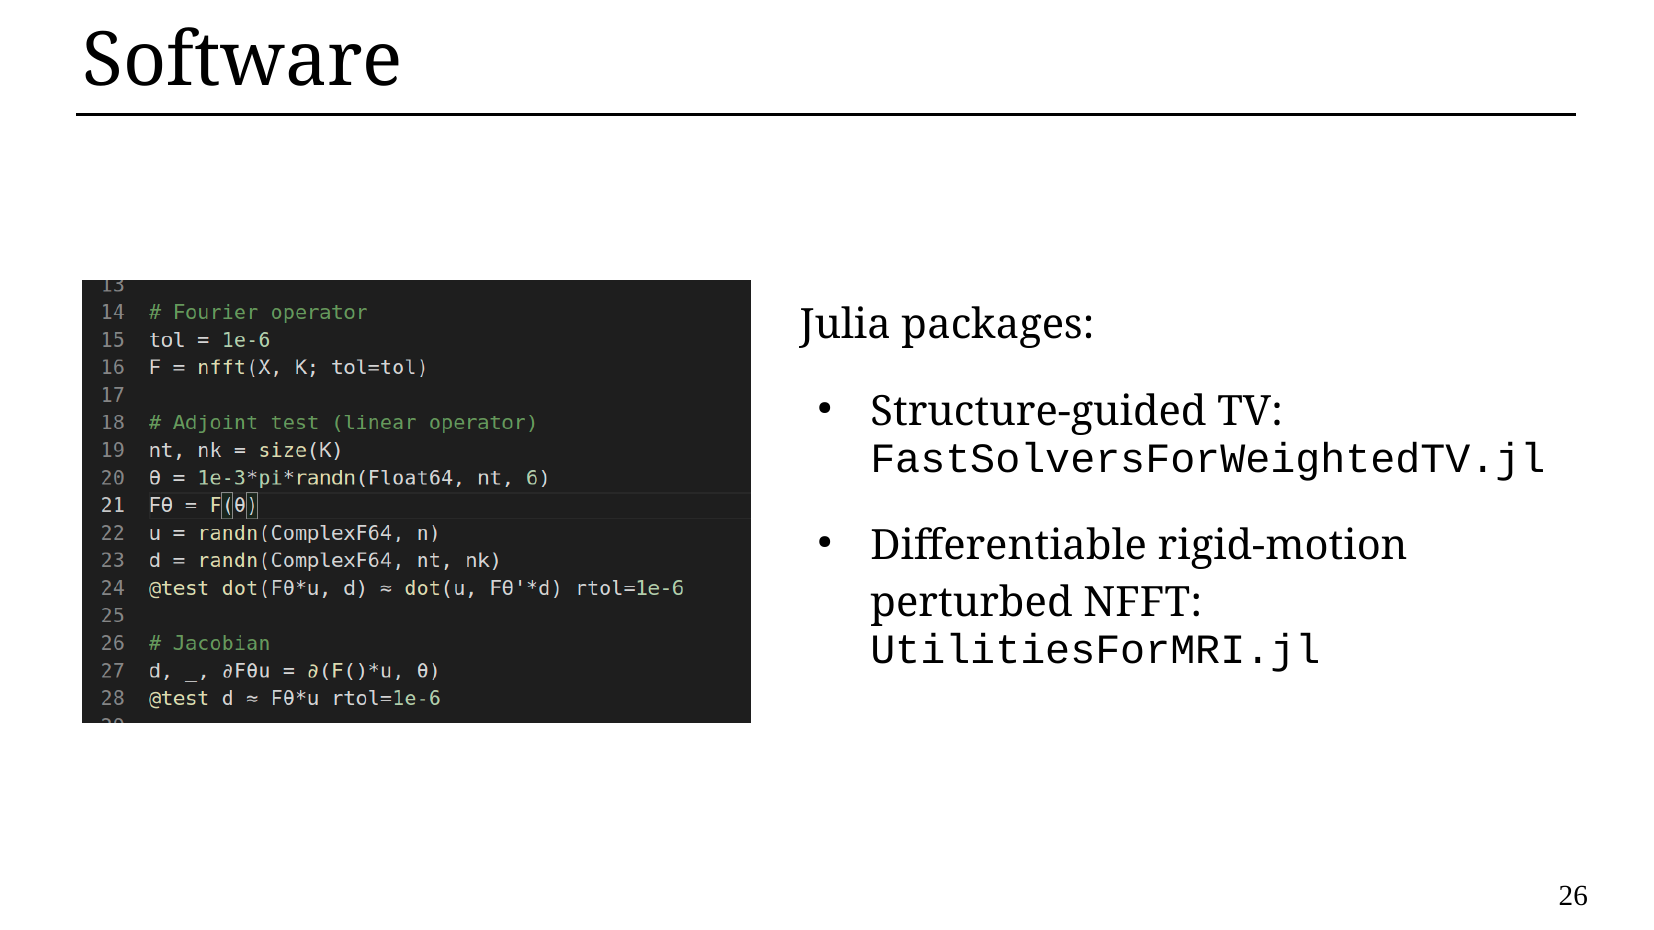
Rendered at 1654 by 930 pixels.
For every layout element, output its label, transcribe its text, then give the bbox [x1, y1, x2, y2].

picture [82, 280, 751, 723]
title Software [82, 7, 1571, 105]
list Julia packages: Structure-guided TV: FastSolversForWeightedTV.jl Differentiable rigid-motion perturbed NFFT: UtilitiesForMRI.jl [799, 294, 1552, 715]
